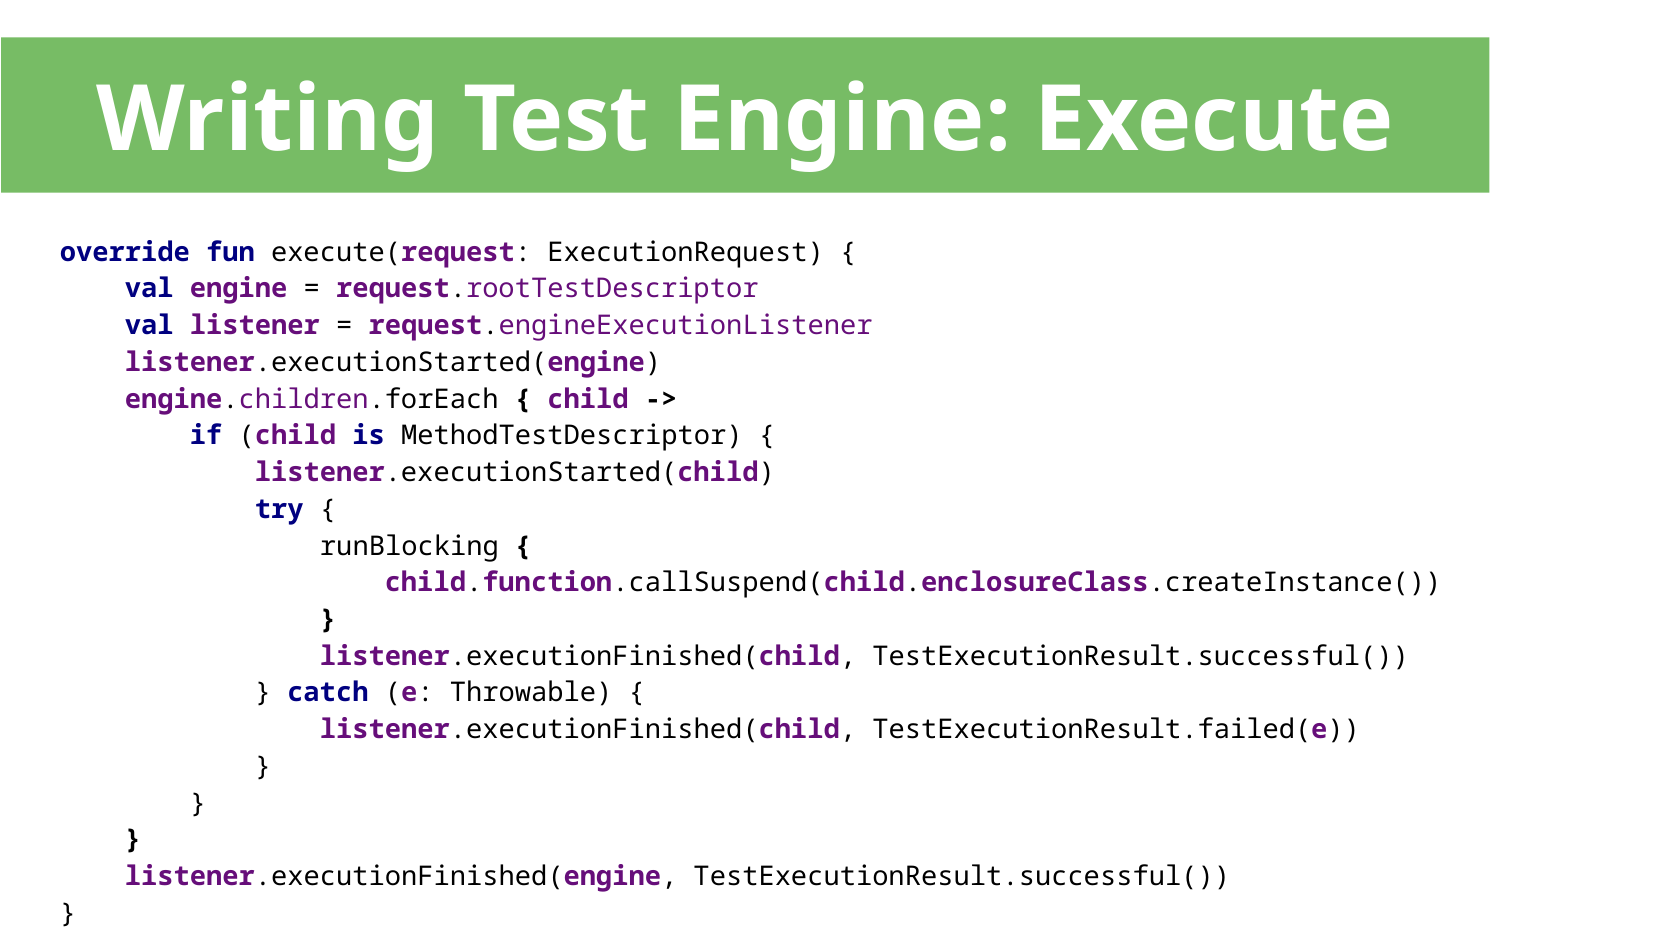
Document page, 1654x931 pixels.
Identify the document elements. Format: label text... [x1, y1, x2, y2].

text_box override fun execute(request: ExecutionRequest) { val engine = request.rootTestDescriptor val listener = request.engineExecutionListener listener.executionStarted(engine) engine.children.forEach { child -> if (child is MethodTestDescriptor) { listener.executionStarted(child) try { runBlocking { child.function.callSuspend(child.enclosureClass.createInstance()) } listener.executionFinished(child, TestExecutionResult.successful()) } catch (e: Throwable) { listener.executionFinished(child, TestExecutionResult.failed(e)) } } } listener.executionFinished(engine, TestExecutionResult.successful()) } [45, 225, 1473, 859]
title Writing Test Engine: Execute [1, 37, 1490, 193]
